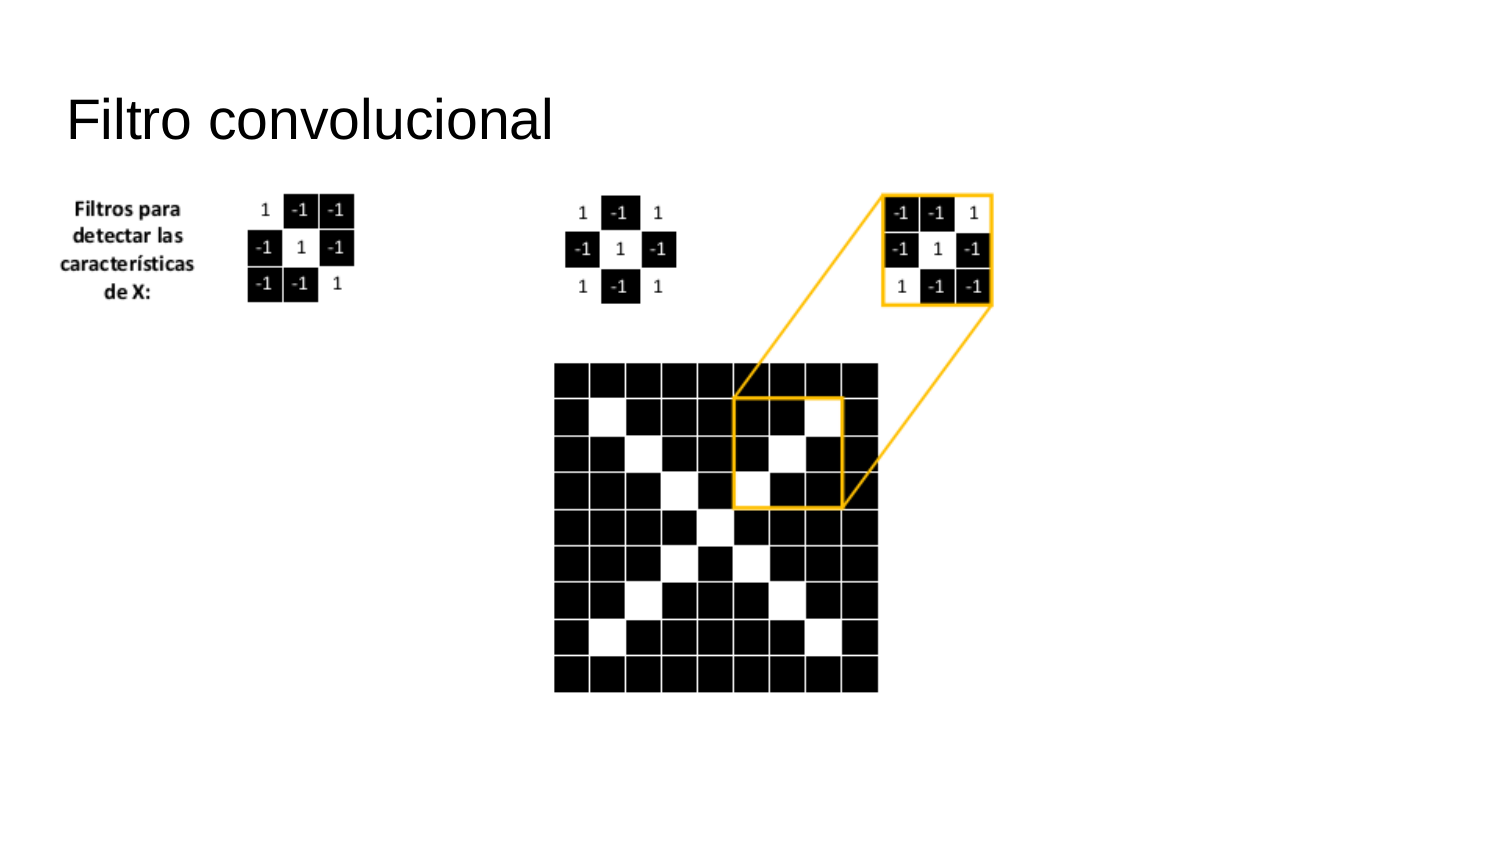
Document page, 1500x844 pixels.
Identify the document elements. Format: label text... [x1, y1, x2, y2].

picture [51, 188, 1030, 702]
title Filtro convolucional [51, 72, 1449, 167]
